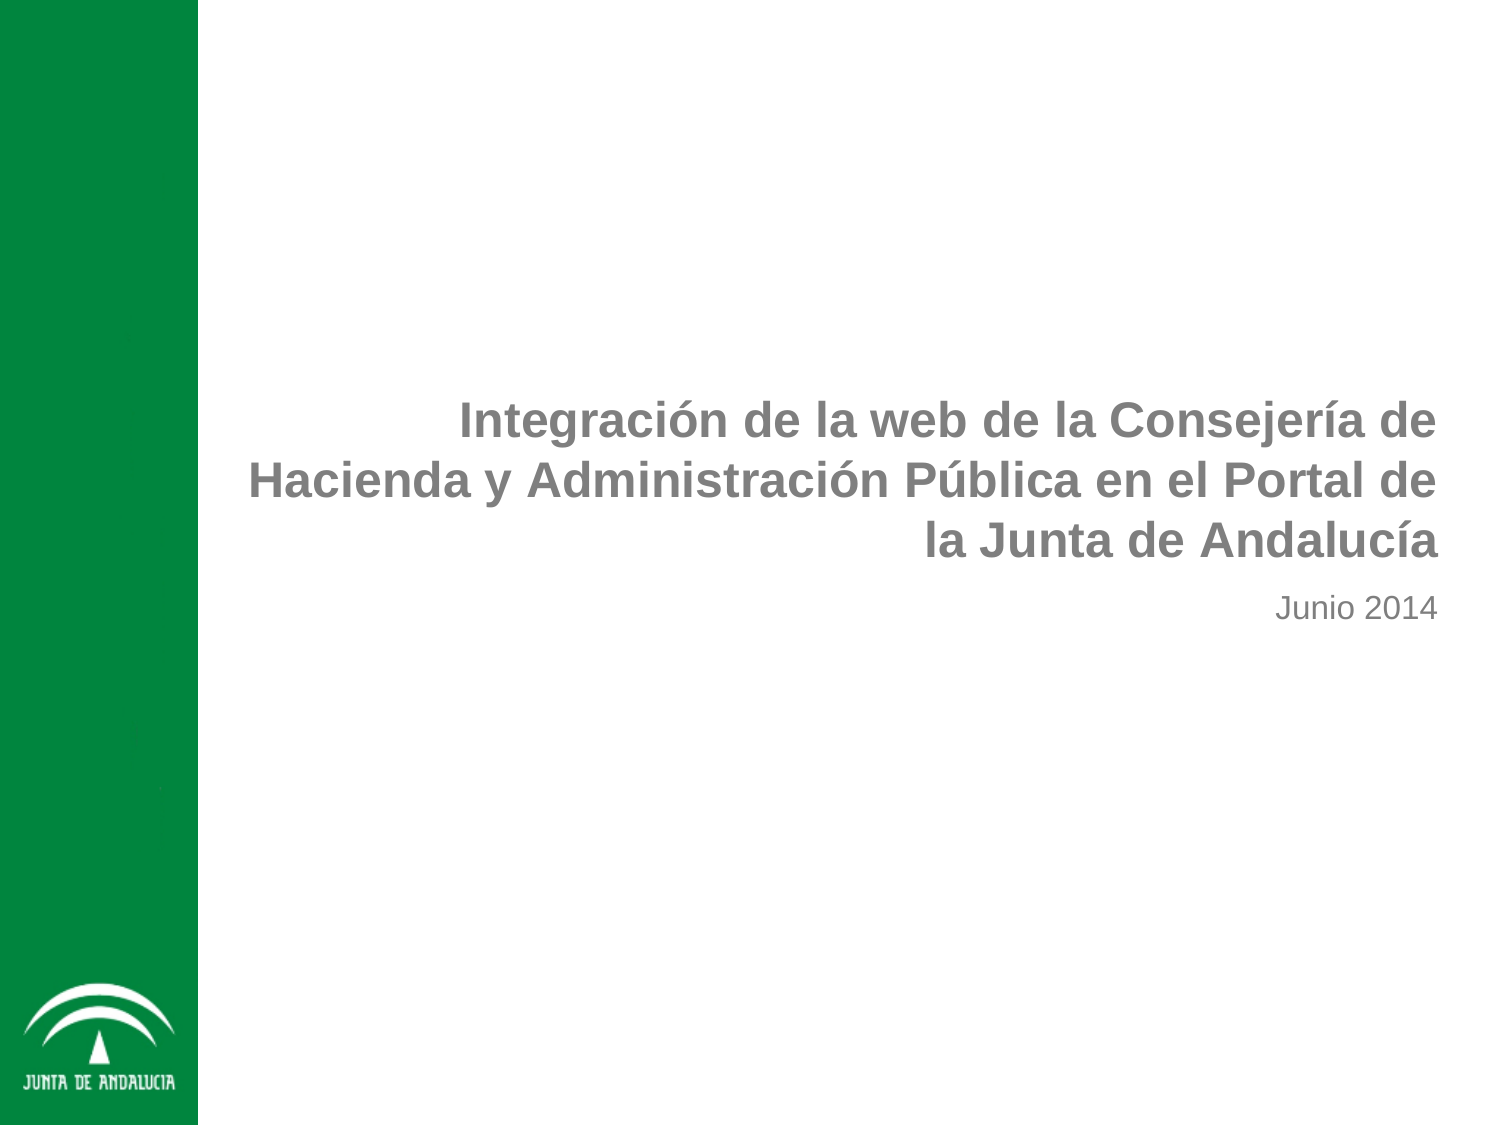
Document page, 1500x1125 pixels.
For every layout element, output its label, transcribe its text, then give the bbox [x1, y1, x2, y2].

text_box Junio 2014 [590, 578, 1454, 634]
picture [0, 0, 1500, 1125]
text_box Integración de la web de la Consejería de Hacienda y Administración Pública en el Portal de la Junta de Andalucía [210, 380, 1454, 576]
